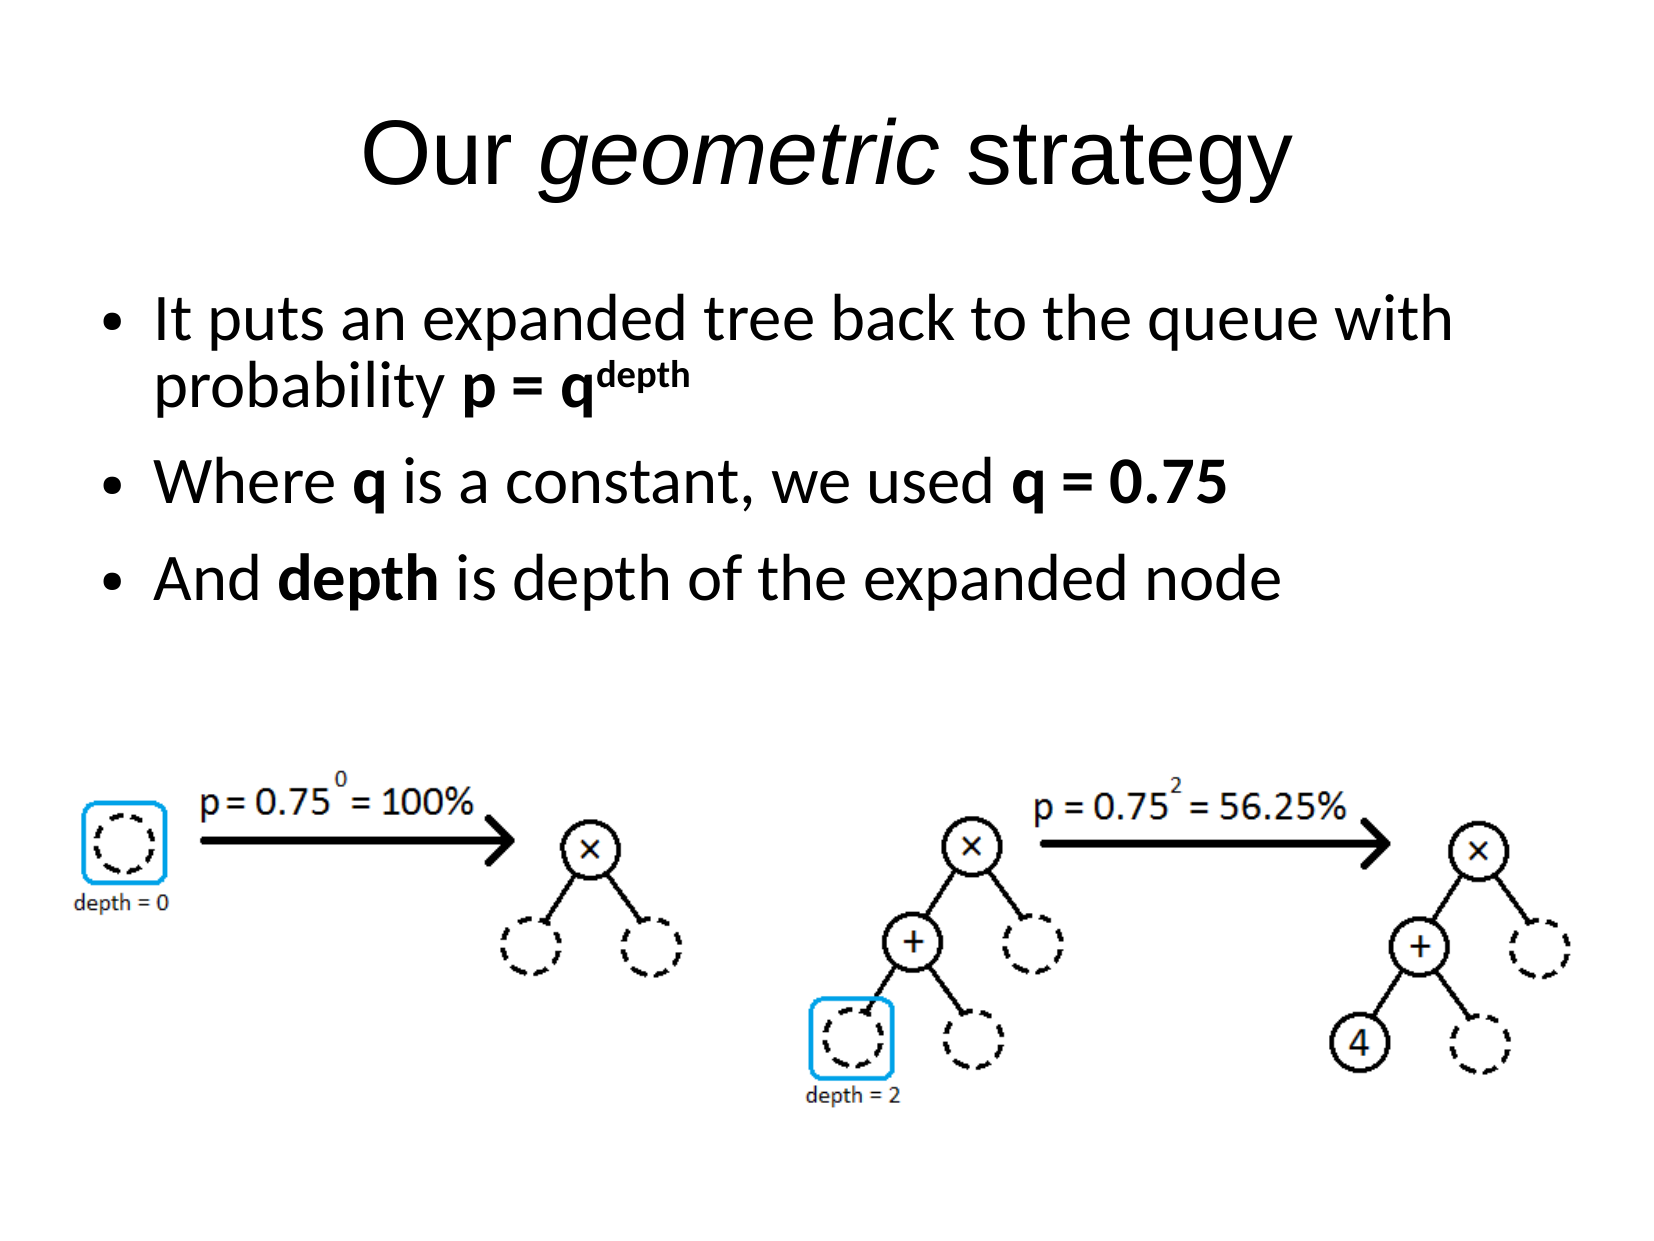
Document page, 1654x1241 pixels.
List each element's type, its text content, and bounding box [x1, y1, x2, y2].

list It puts an expanded tree back to the queue with probability p = qdepth Where q is a constant, we used q = 0.75 And depth is depth of the expanded node [82, 290, 1538, 676]
picture [55, 743, 1583, 1128]
title Our geometric strategy [82, 49, 1571, 257]
